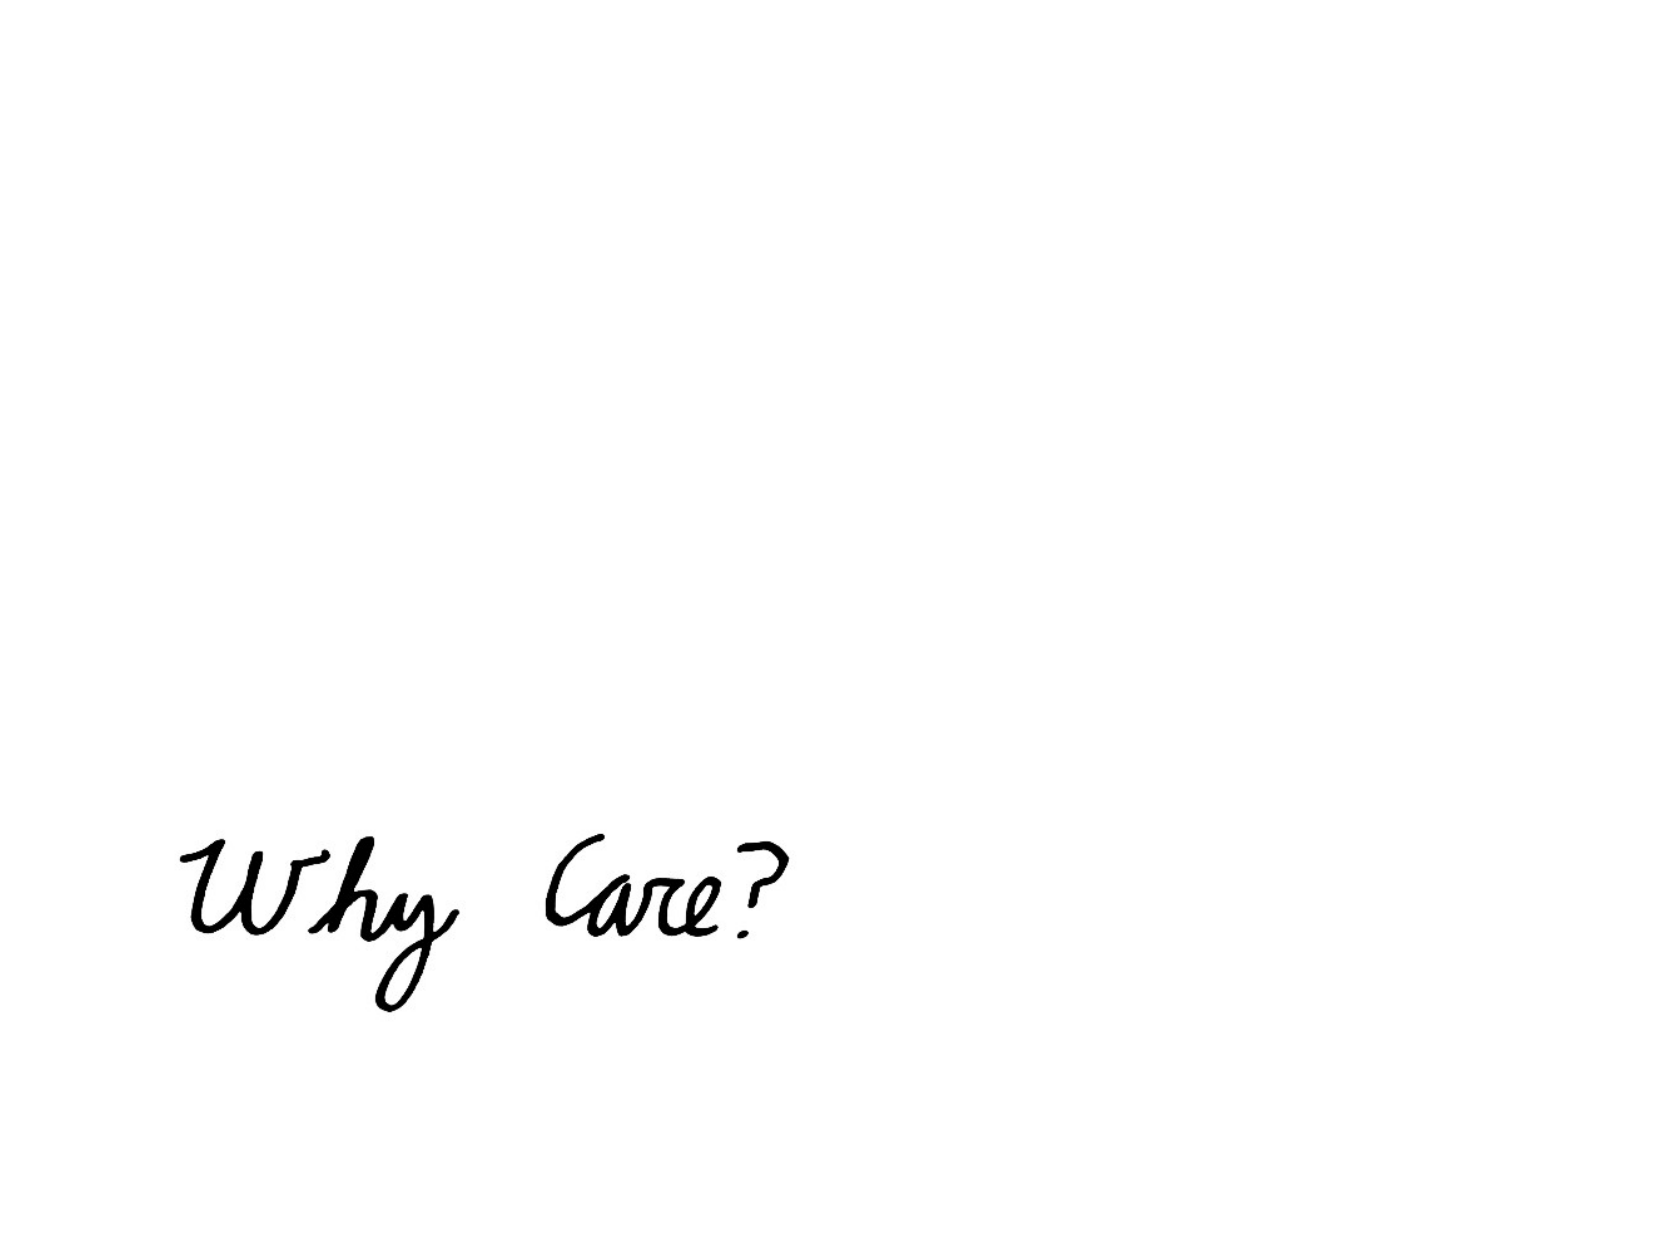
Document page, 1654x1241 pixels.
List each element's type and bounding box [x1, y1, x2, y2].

picture [75, 780, 869, 1051]
